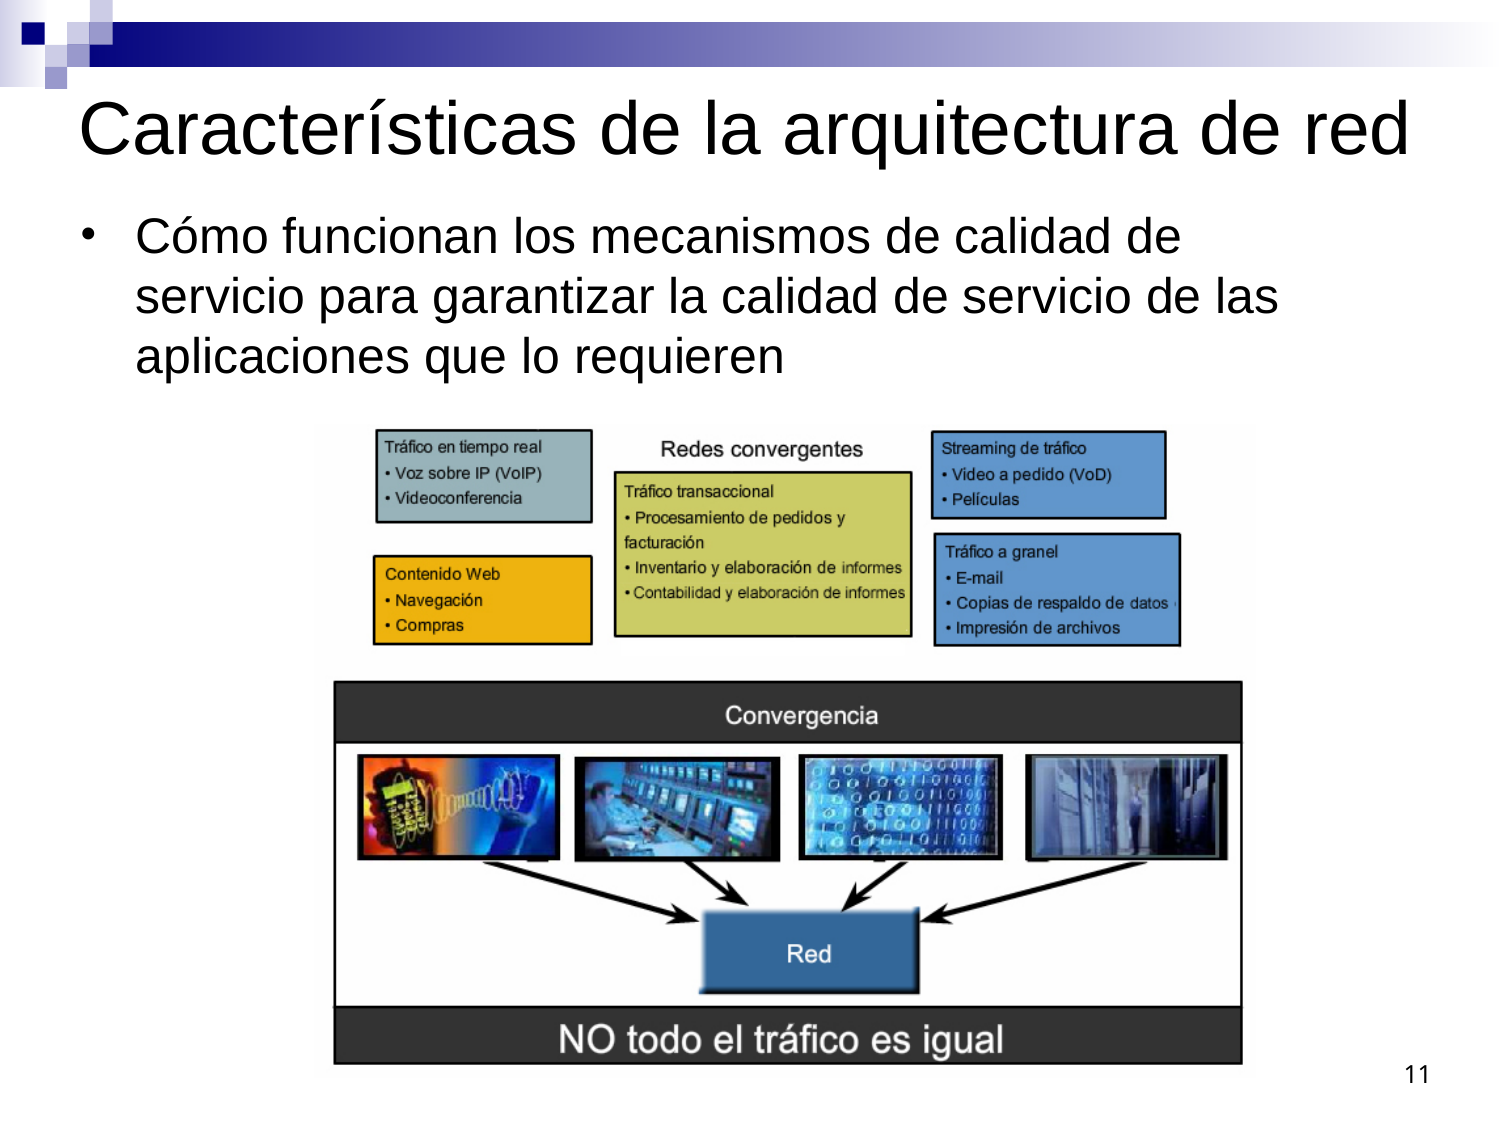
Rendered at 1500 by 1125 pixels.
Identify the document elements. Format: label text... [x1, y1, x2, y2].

picture [314, 424, 1256, 1078]
text_box Características de la arquitectura de red [63, 7, 1459, 243]
text_box <número> [1074, 1025, 1447, 1101]
text_box Cómo funcionan los mecanismos de calidad de servicio para garantizar la calidad de servicio de las aplicaciones que lo requieren [64, 196, 1375, 1062]
